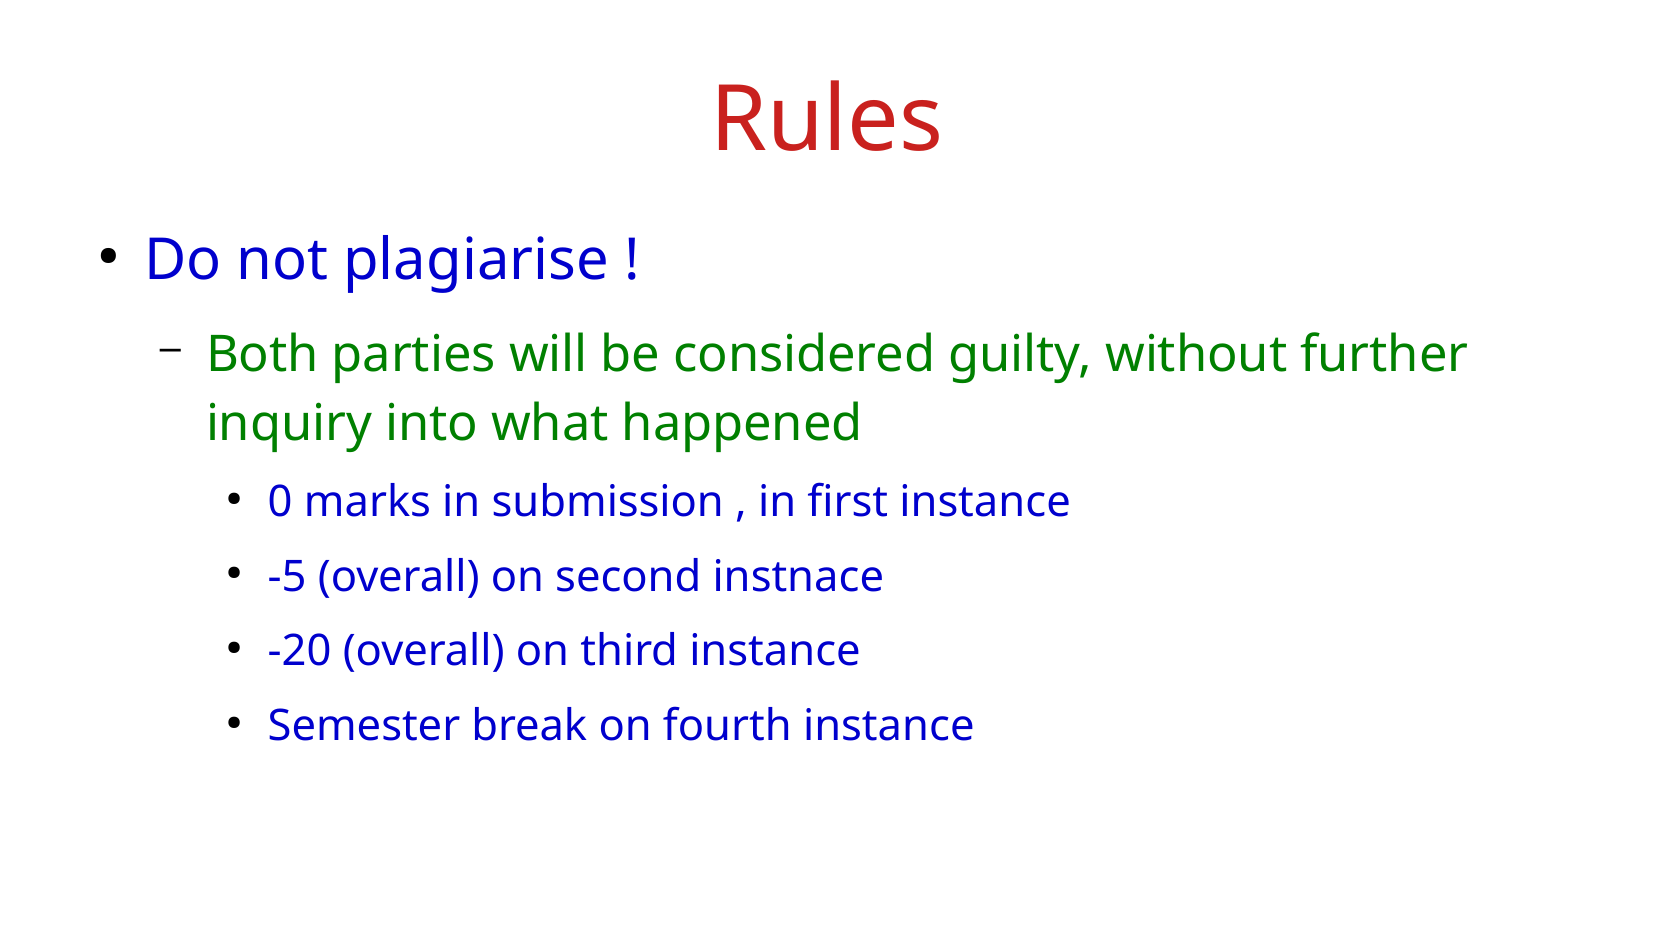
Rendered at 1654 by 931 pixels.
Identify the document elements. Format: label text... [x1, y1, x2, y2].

list Do not plagiarise ! Both parties will be considered guilty, without further inquiry into what happened 0 marks in submission , in first instance -5 (overall) on second instnace -20 (overall) on third instance Semester break on fourth instance [82, 217, 1571, 758]
title Rules [82, 37, 1571, 193]
